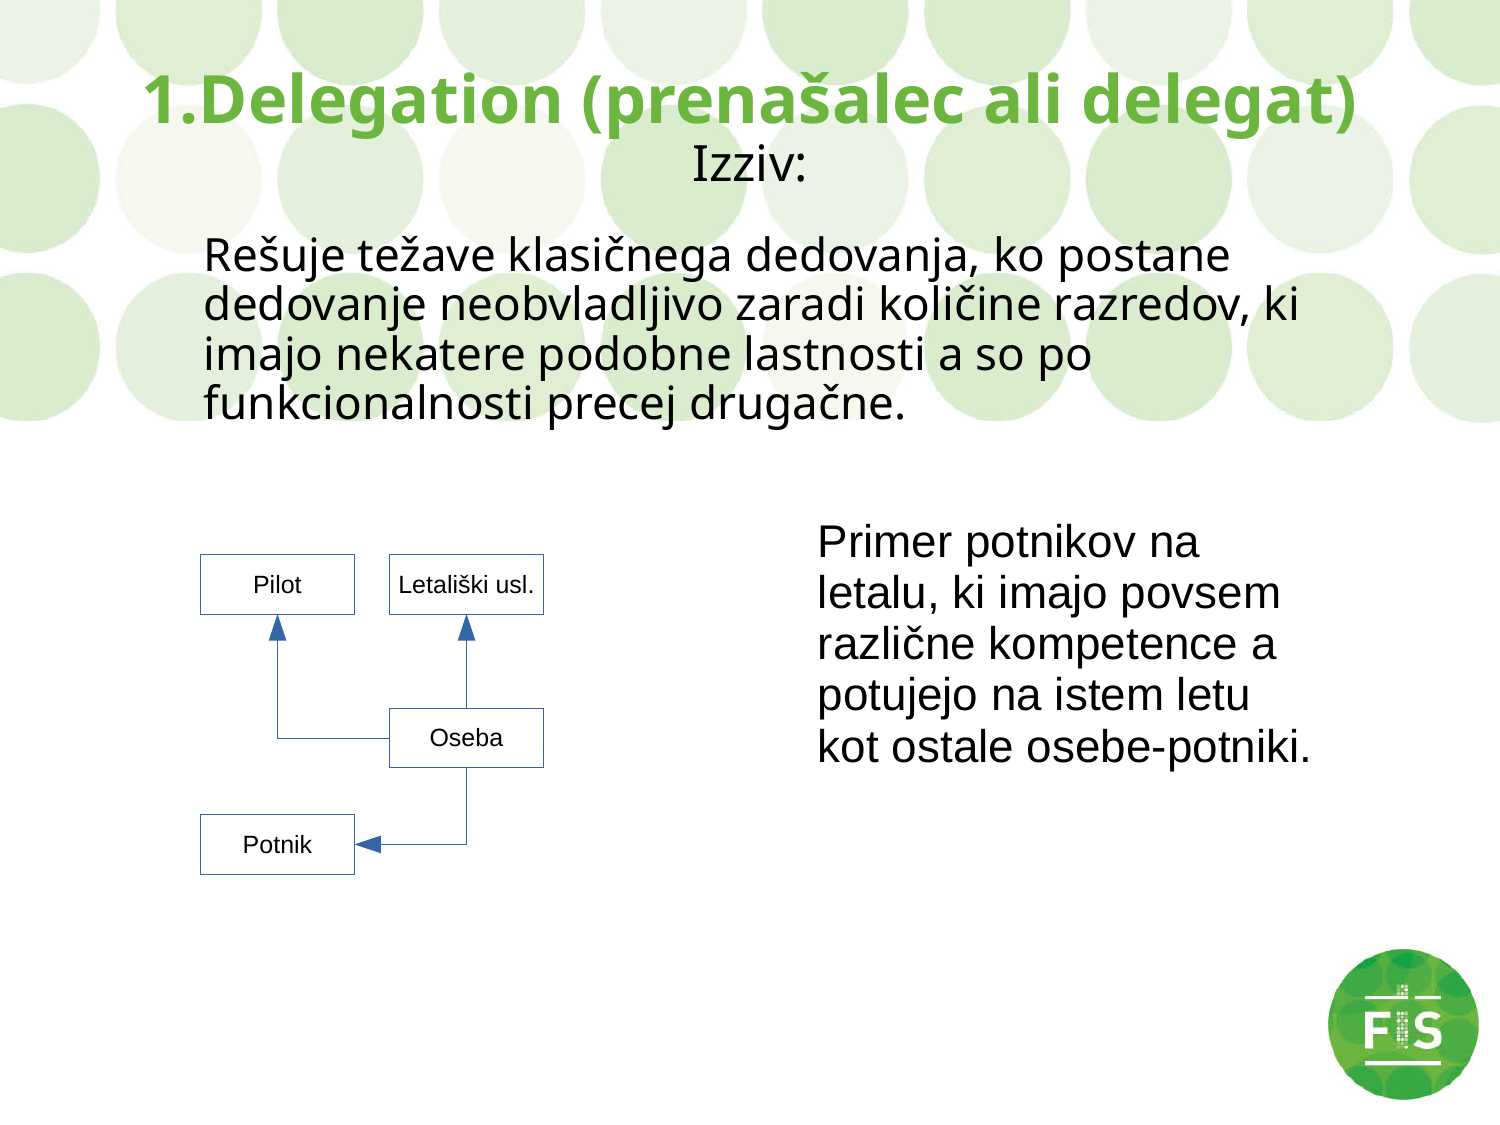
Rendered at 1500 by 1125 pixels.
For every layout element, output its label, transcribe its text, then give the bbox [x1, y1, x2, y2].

text_box Primer potnikov na letalu, ki imajo povsem različne kompetence a potujejo na istem letu kot ostale osebe-potniki. [803, 456, 1335, 882]
text_box Letališki usl. [389, 554, 544, 615]
text_box Oseba [389, 708, 544, 768]
title 1.Delegation (prenašalec ali delegat) Izziv: [75, 59, 1425, 233]
text_box Potnik [200, 814, 355, 875]
text_box Pilot [200, 554, 355, 615]
picture [0, 0, 1500, 1125]
list Rešuje težave klasičnega dedovanja, ko postane dedovanje neobvladljivo zaradi količine razredov, ki imajo nekatere podobne lastnosti a so po funkcionalnosti precej drugačne. [118, 224, 1323, 343]
